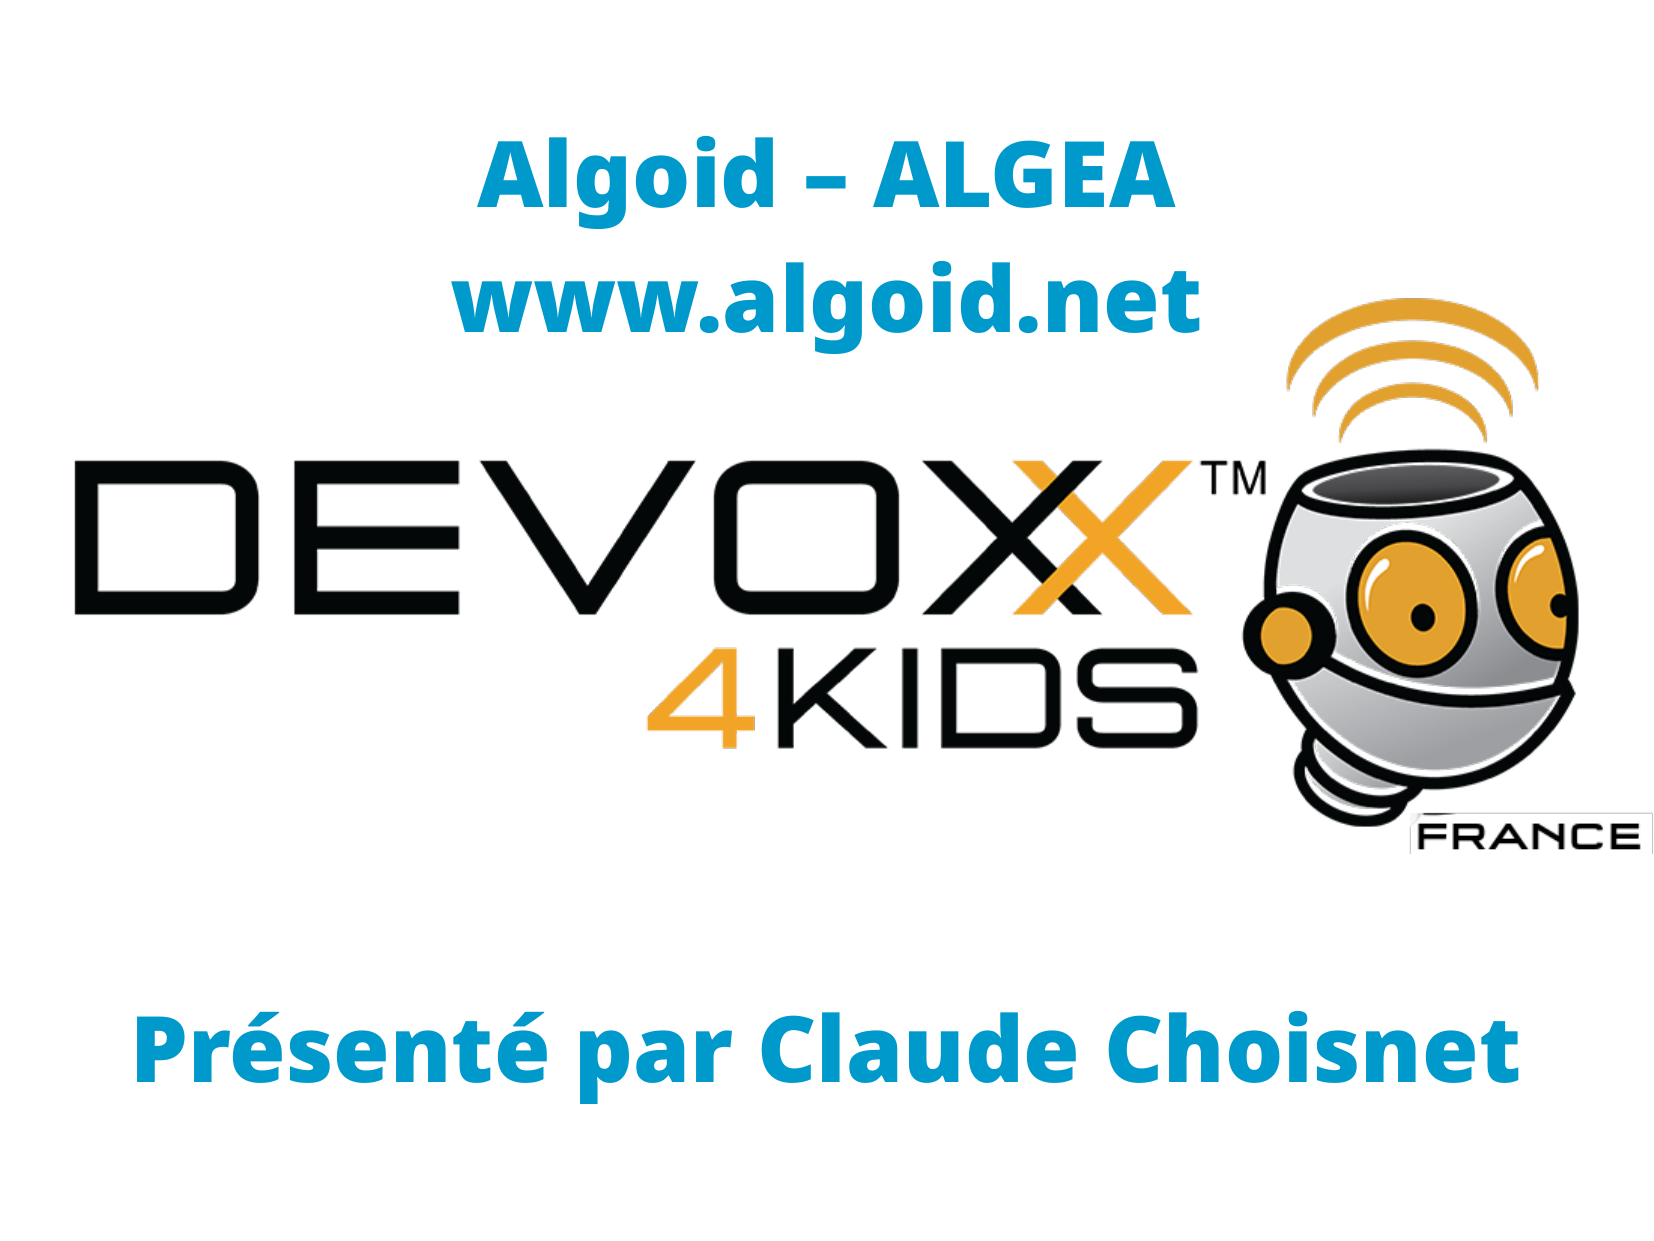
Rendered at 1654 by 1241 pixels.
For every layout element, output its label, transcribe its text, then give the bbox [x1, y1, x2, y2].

title Algoid – ALGEA www.algoid.net Présenté par Claude Choisnet [82, 150, 1571, 273]
title Algoid – ALGEA www.algoid.net Présenté par Claude Choisnet [82, 854, 1571, 1070]
picture [979, 295, 993, 318]
picture [0, 273, 1654, 854]
